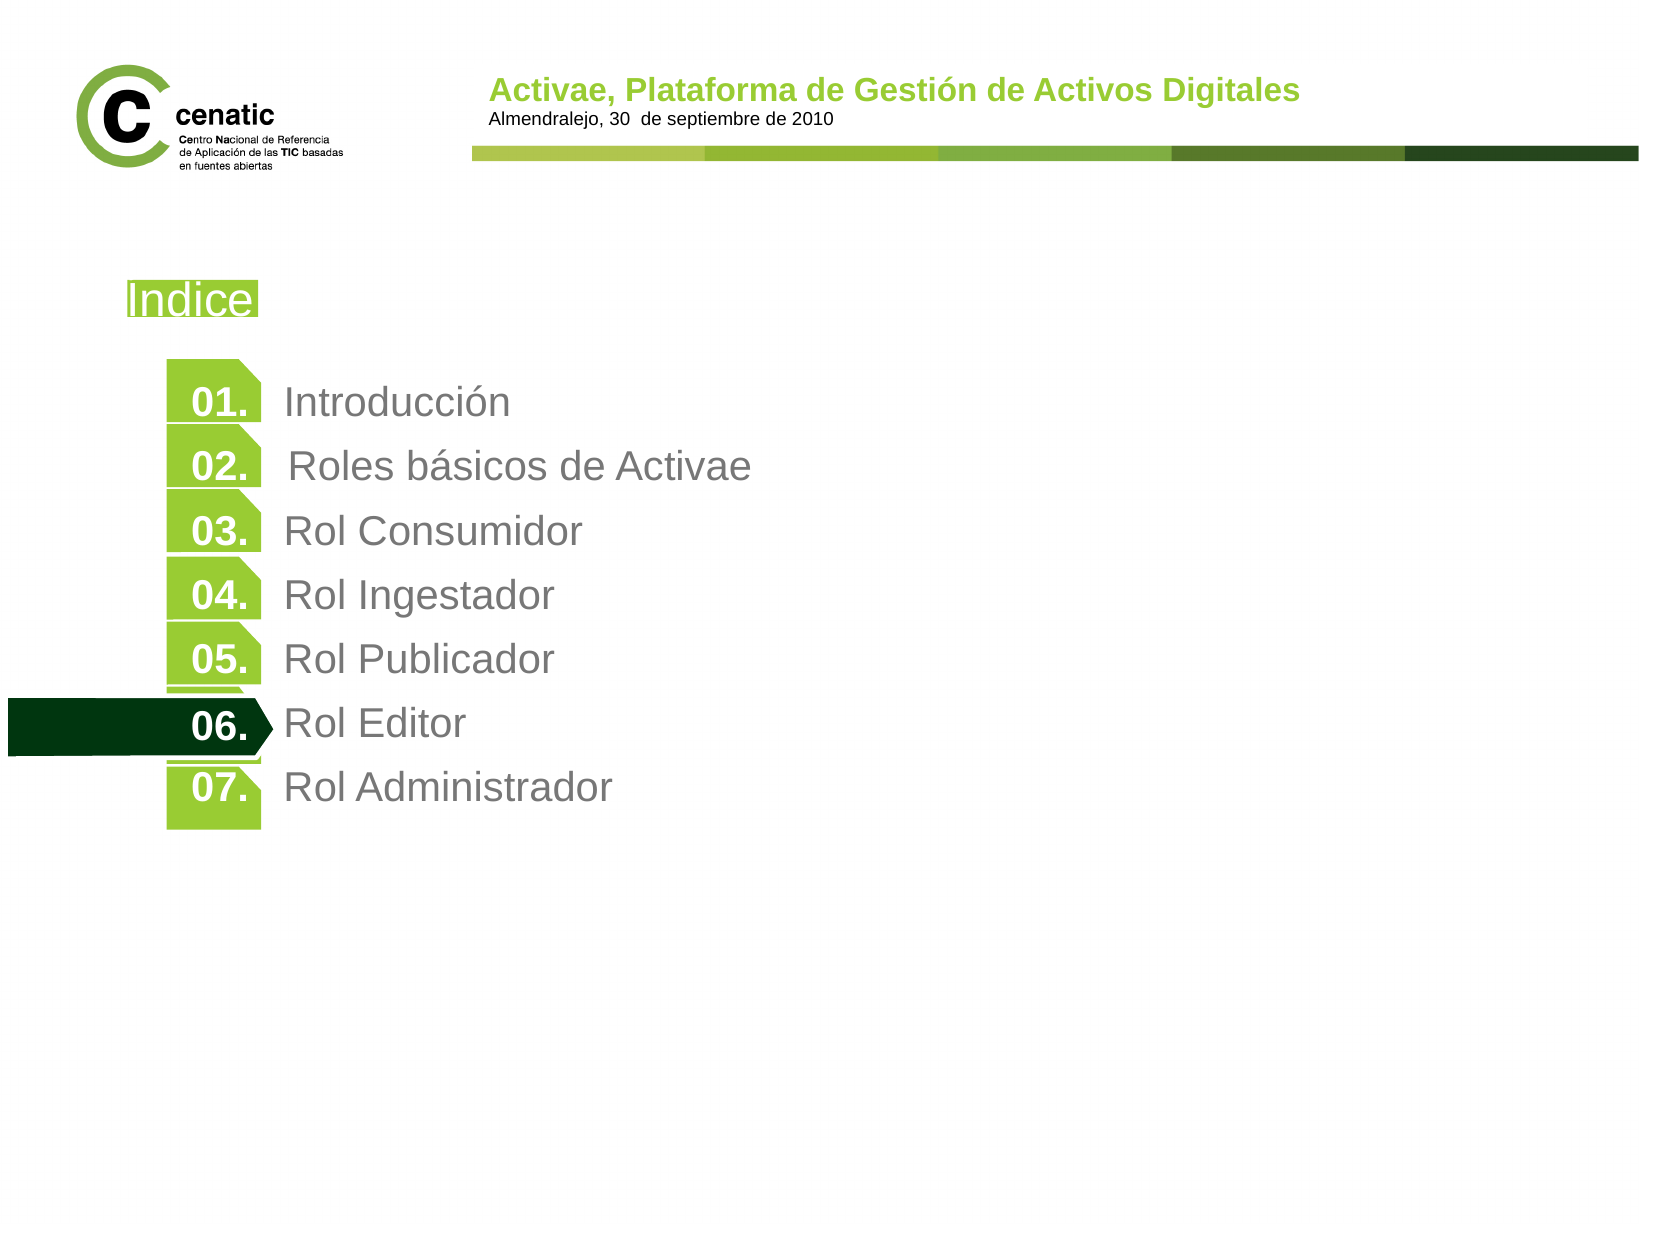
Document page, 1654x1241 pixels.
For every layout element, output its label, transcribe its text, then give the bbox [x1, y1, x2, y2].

picture [0, 0, 1639, 1224]
text_box [264, 708, 277, 747]
text_box 06. [175, 695, 264, 757]
text_box [5, 695, 257, 759]
